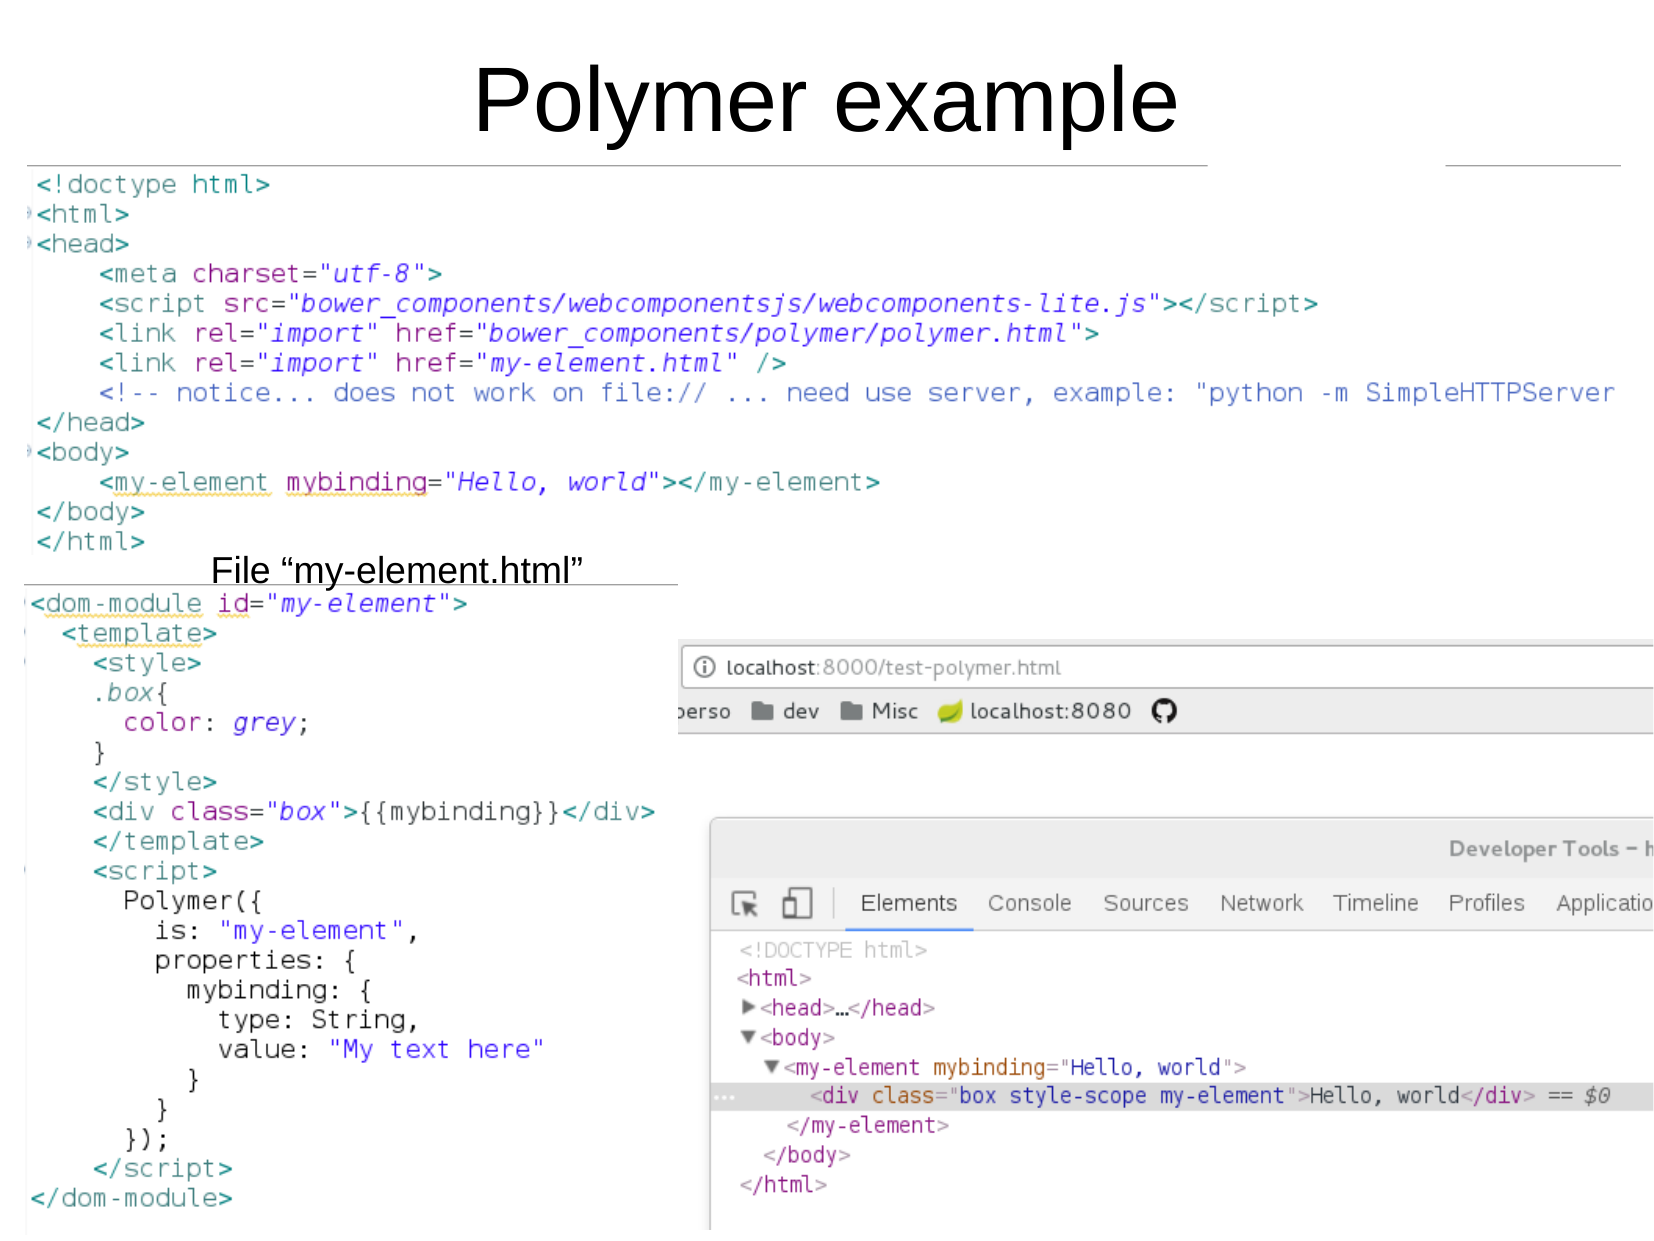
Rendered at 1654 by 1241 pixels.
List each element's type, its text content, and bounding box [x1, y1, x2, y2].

picture [27, 165, 1621, 556]
picture [24, 584, 1654, 1235]
text_box File “my-element.html” [195, 542, 598, 599]
title Polymer example [82, 0, 1571, 165]
